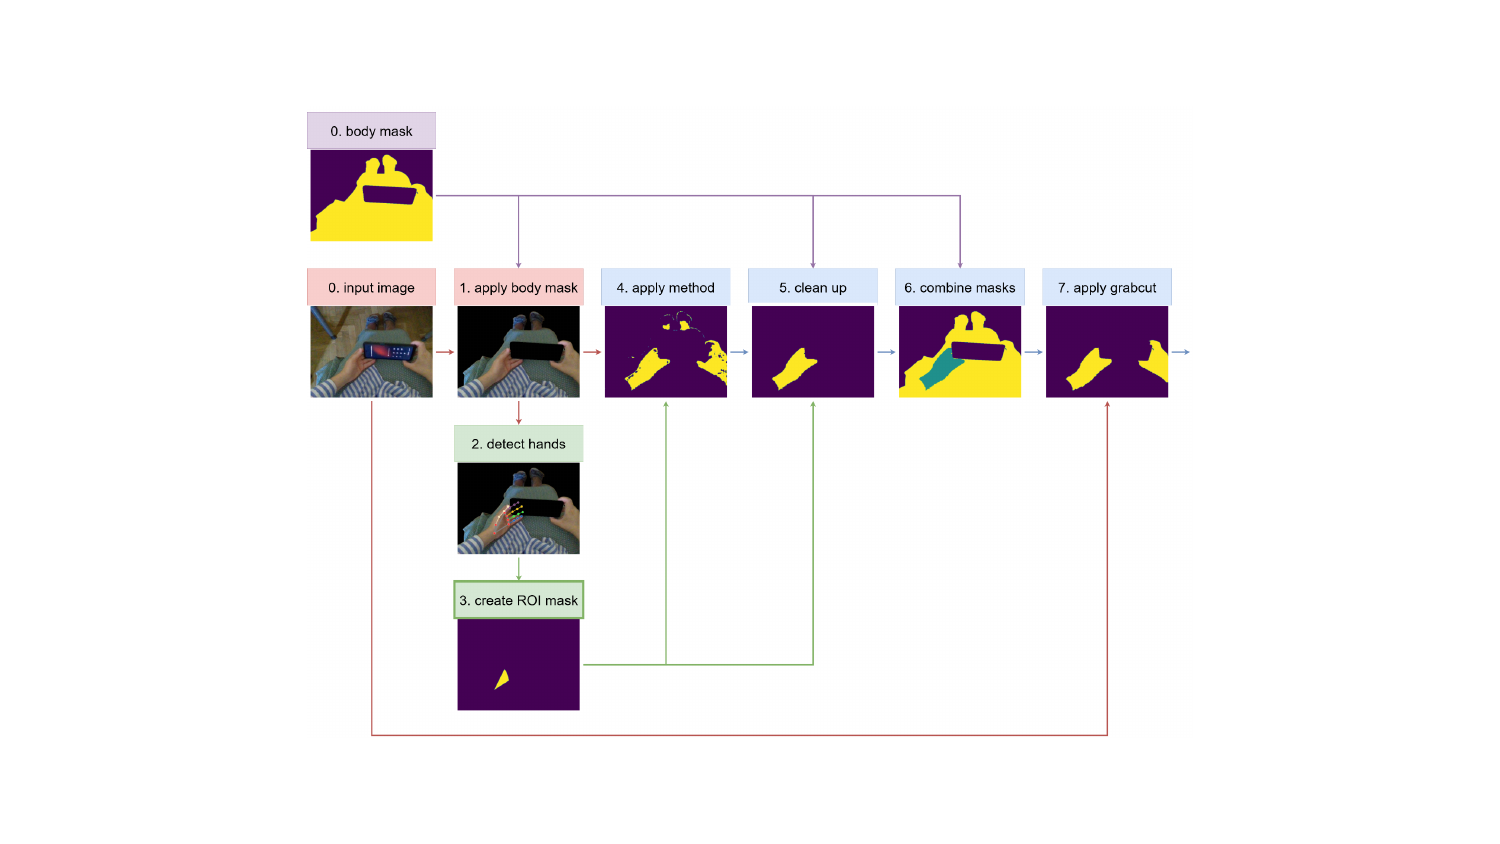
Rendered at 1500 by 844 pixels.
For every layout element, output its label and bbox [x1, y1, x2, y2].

picture [307, 106, 1193, 738]
